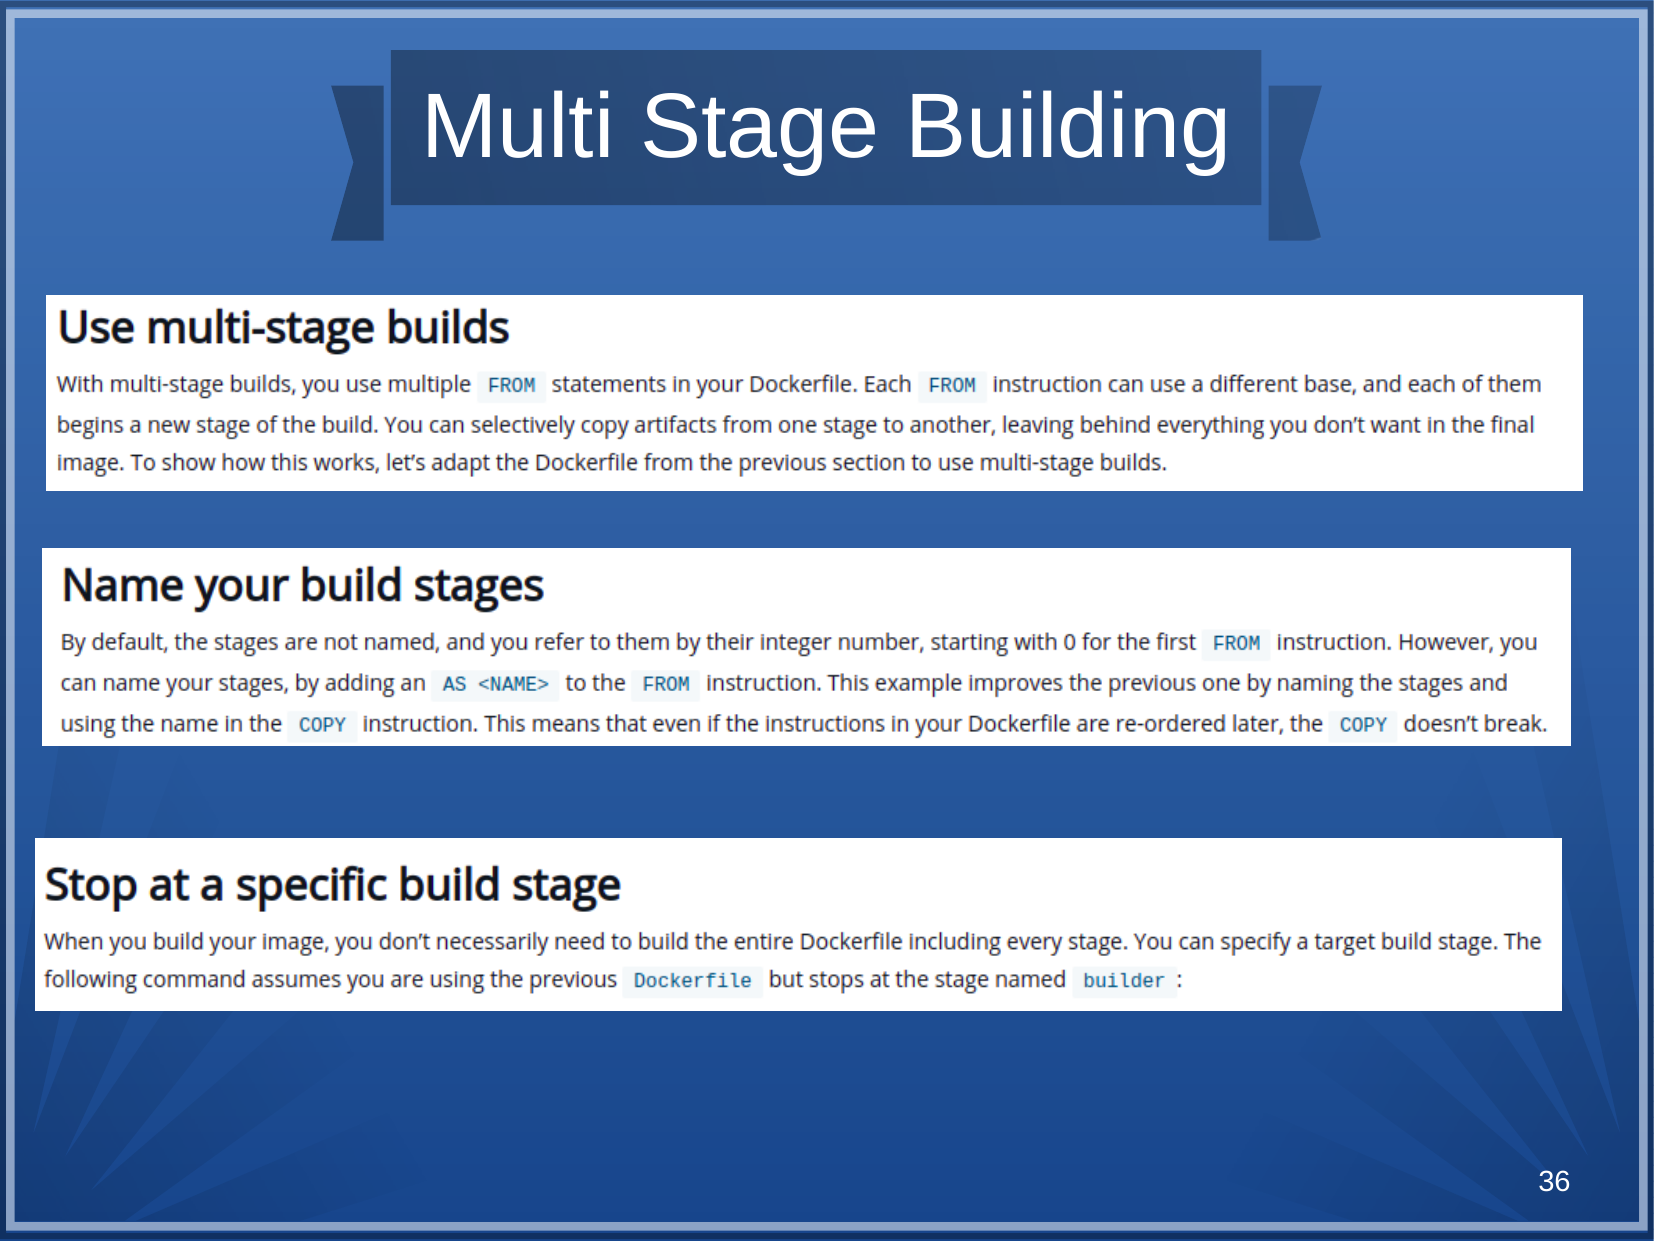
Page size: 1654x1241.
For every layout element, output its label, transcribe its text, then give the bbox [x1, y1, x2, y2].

picture [46, 295, 1583, 491]
title Multi Stage Building [389, 47, 1264, 205]
picture [35, 838, 1562, 1011]
picture [42, 548, 1571, 746]
